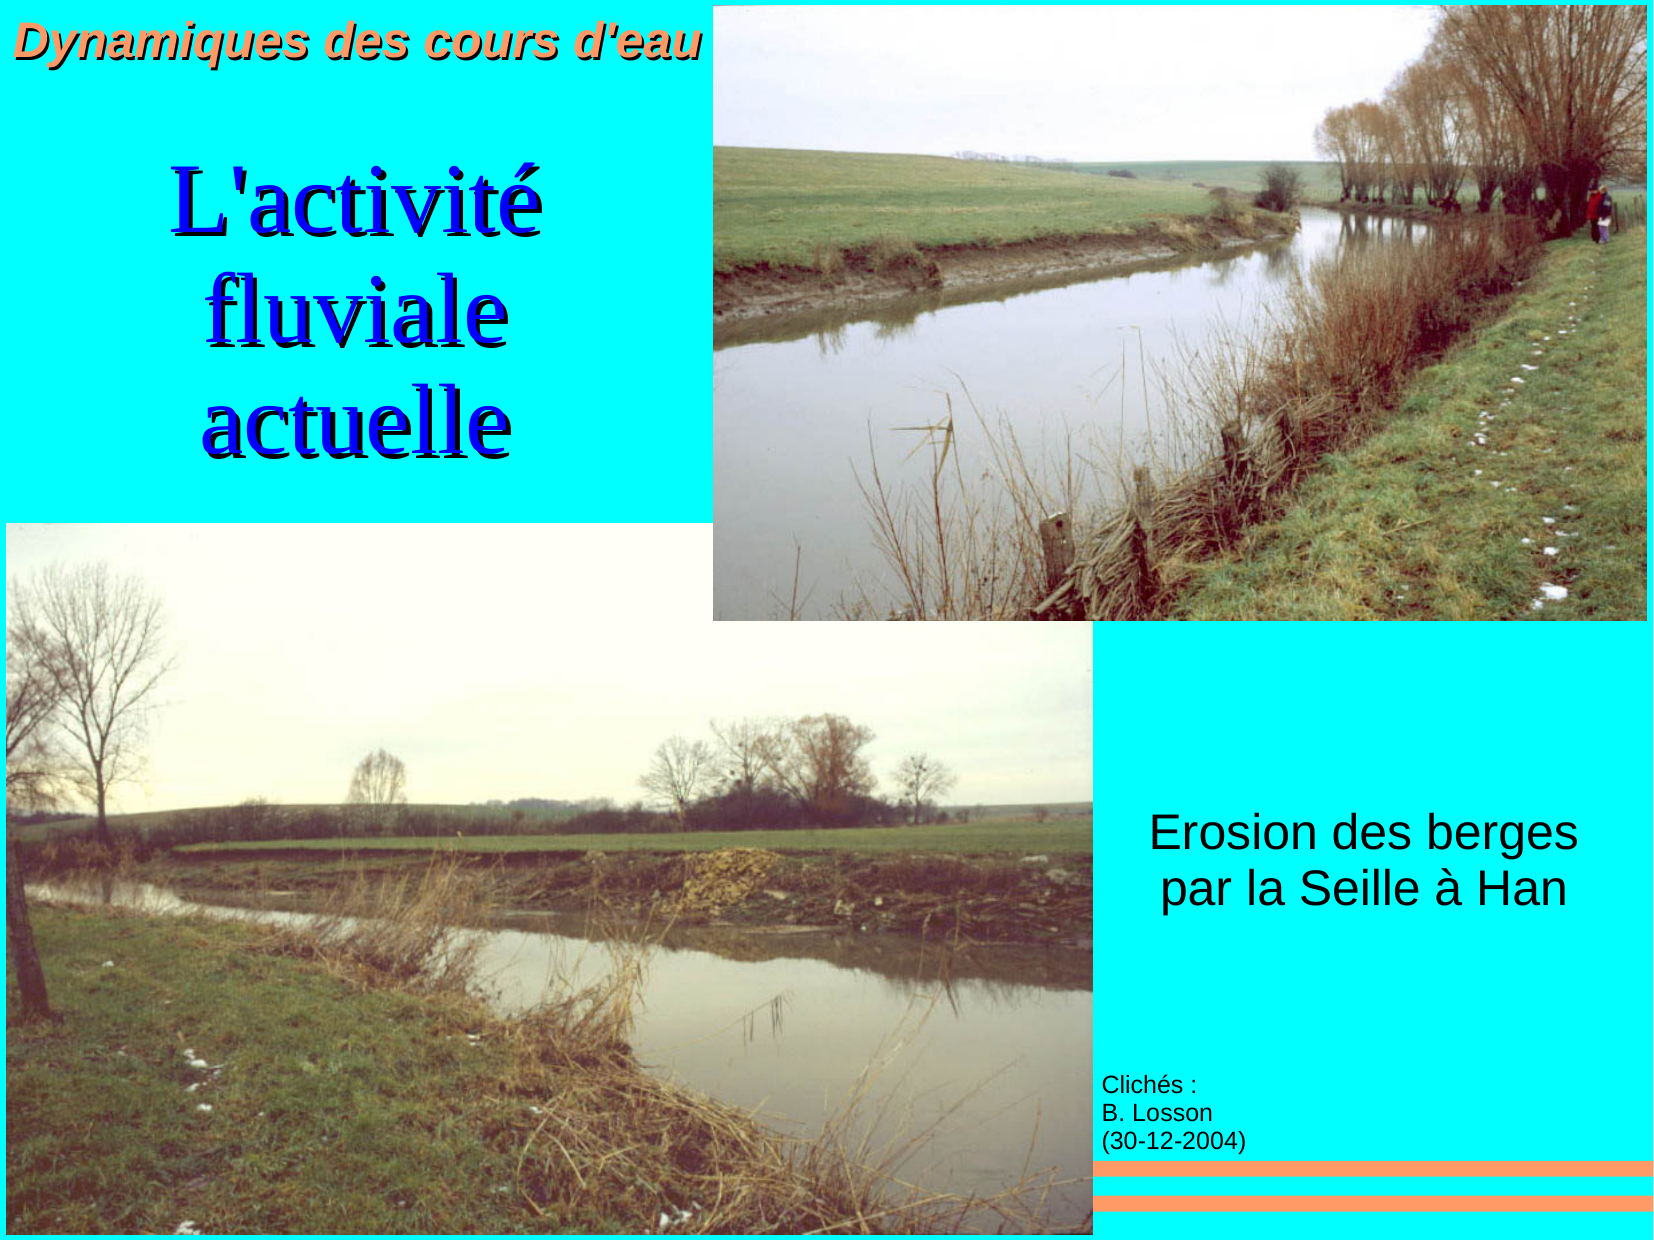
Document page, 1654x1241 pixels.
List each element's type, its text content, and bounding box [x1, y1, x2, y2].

text_box L'activité fluviale actuelle [153, 135, 597, 483]
text_box Clichés : B. Losson (30-12-2004) [1086, 1063, 1262, 1162]
picture [6, 5, 1647, 1235]
title Dynamiques des cours d'eau [5, 4, 709, 77]
text_box Erosion des berges par la Seille à Han [1133, 797, 1613, 945]
